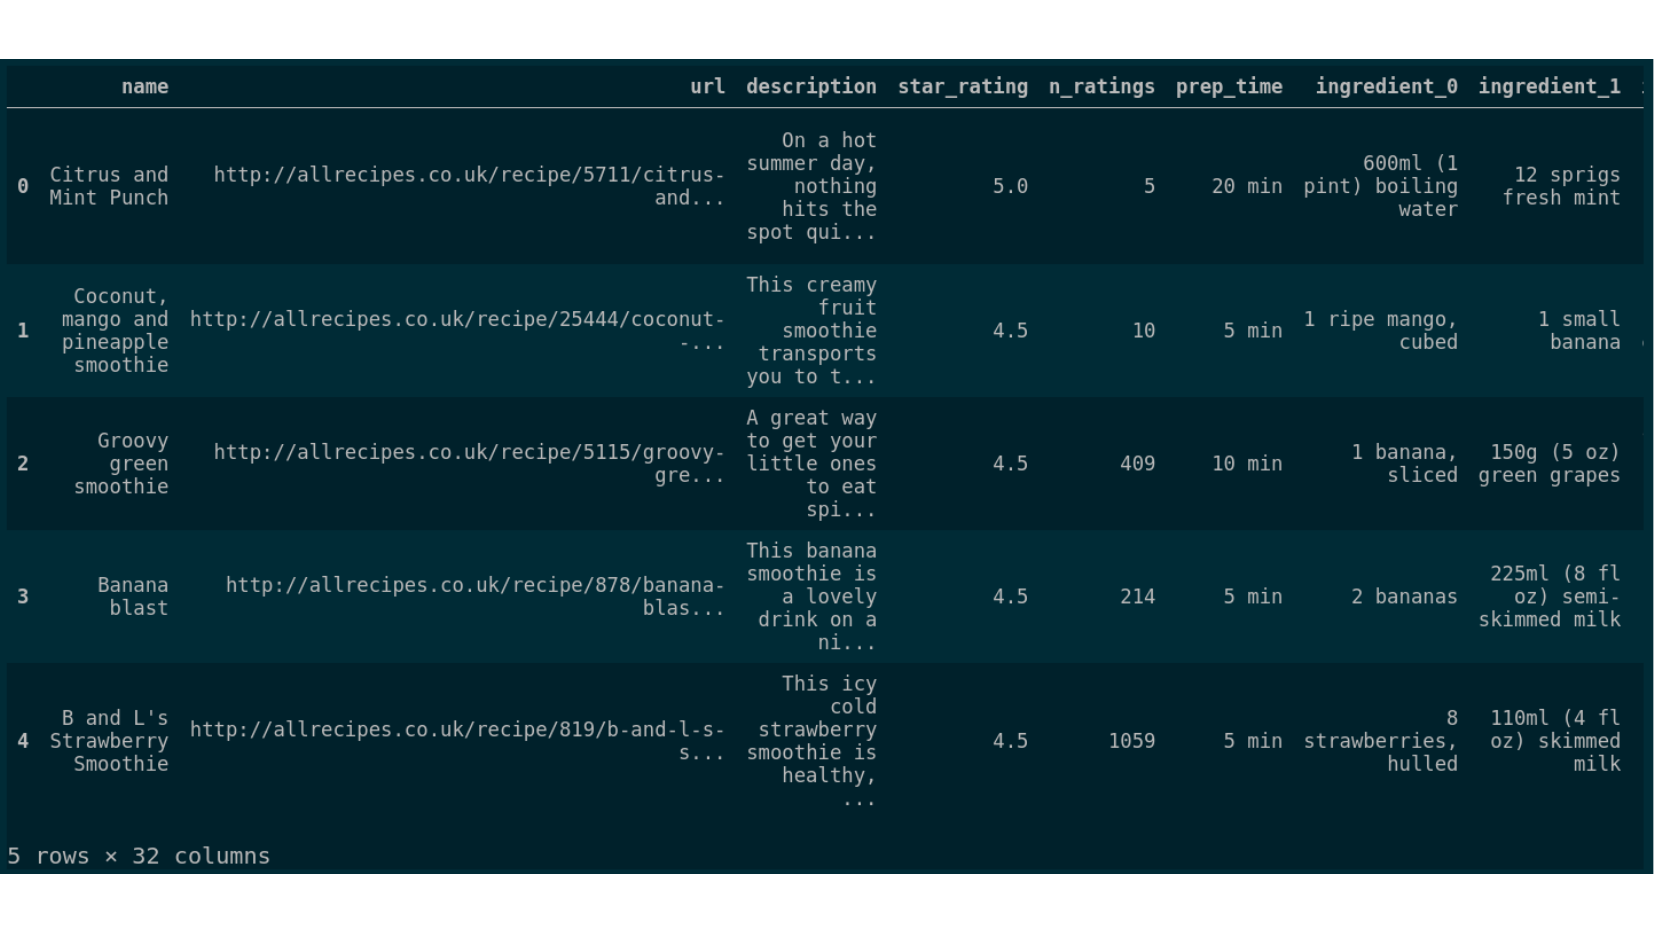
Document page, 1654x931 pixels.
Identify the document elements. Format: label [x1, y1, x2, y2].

picture [572, 312, 582, 326]
picture [348, 581, 356, 591]
picture [418, 315, 427, 326]
picture [1540, 312, 1548, 326]
picture [808, 281, 816, 291]
picture [1377, 588, 1385, 603]
picture [1516, 592, 1525, 603]
picture [442, 581, 450, 591]
picture [820, 299, 828, 314]
picture [490, 576, 498, 591]
picture [1388, 592, 1397, 603]
picture [784, 281, 791, 291]
picture [1331, 315, 1338, 325]
picture [809, 349, 816, 360]
picture [299, 578, 307, 594]
picture [632, 578, 640, 594]
picture [855, 547, 864, 557]
picture [312, 315, 320, 325]
picture [514, 315, 522, 326]
picture [645, 599, 653, 614]
picture [608, 577, 617, 591]
picture [867, 326, 876, 337]
picture [111, 338, 120, 348]
picture [1401, 592, 1409, 603]
picture [1528, 592, 1535, 603]
picture [1564, 592, 1571, 603]
picture [832, 369, 839, 383]
picture [135, 581, 144, 591]
picture [192, 310, 200, 326]
picture [147, 333, 155, 348]
picture [1515, 615, 1548, 626]
picture [834, 304, 852, 314]
picture [19, 589, 28, 603]
picture [680, 315, 688, 325]
picture [1018, 589, 1026, 603]
picture [1413, 315, 1421, 325]
picture [856, 346, 863, 360]
picture [239, 578, 247, 591]
picture [99, 292, 107, 303]
picture [994, 589, 1003, 603]
picture [123, 338, 132, 353]
picture [795, 326, 828, 337]
picture [358, 315, 367, 330]
picture [159, 311, 167, 326]
picture [251, 312, 259, 328]
picture [596, 312, 617, 325]
picture [111, 292, 120, 303]
picture [621, 578, 630, 591]
picture [1261, 592, 1269, 603]
picture [1611, 565, 1619, 580]
picture [75, 289, 84, 303]
picture [704, 312, 712, 326]
picture [8, 67, 1643, 263]
picture [867, 615, 875, 626]
picture [867, 592, 876, 608]
picture [759, 569, 769, 580]
picture [382, 315, 390, 326]
picture [406, 315, 414, 326]
picture [135, 338, 144, 353]
picture [63, 315, 84, 326]
picture [1600, 592, 1607, 603]
picture [453, 581, 463, 591]
picture [87, 292, 96, 303]
picture [501, 578, 509, 594]
picture [561, 581, 582, 596]
picture [692, 581, 701, 591]
picture [1563, 338, 1572, 348]
picture [263, 312, 271, 328]
picture [1612, 611, 1620, 626]
picture [831, 569, 841, 580]
picture [820, 349, 828, 364]
picture [1424, 333, 1433, 348]
picture [159, 361, 168, 371]
picture [501, 315, 509, 326]
picture [831, 349, 841, 360]
picture [1273, 326, 1281, 337]
picture [1437, 592, 1445, 603]
picture [123, 599, 131, 614]
picture [525, 315, 534, 330]
picture [843, 281, 865, 291]
picture [669, 581, 677, 591]
picture [1388, 315, 1409, 326]
picture [227, 315, 237, 330]
picture [1306, 312, 1314, 326]
picture [680, 581, 688, 591]
picture [442, 315, 450, 326]
picture [1611, 338, 1619, 348]
picture [843, 547, 852, 557]
picture [1599, 338, 1608, 348]
picture [311, 581, 319, 591]
picture [1018, 323, 1026, 337]
picture [99, 338, 108, 348]
picture [524, 581, 534, 591]
picture [784, 547, 791, 557]
picture [147, 289, 155, 303]
picture [808, 588, 815, 603]
picture [772, 372, 780, 383]
picture [867, 547, 875, 557]
picture [299, 310, 306, 326]
picture [1480, 615, 1488, 626]
picture [1145, 323, 1155, 337]
picture [1566, 565, 1570, 582]
picture [1587, 338, 1596, 348]
picture [820, 638, 828, 649]
picture [1575, 338, 1584, 348]
picture [1353, 315, 1374, 330]
picture [123, 358, 131, 371]
picture [832, 323, 839, 337]
picture [1575, 315, 1596, 326]
picture [867, 281, 876, 296]
picture [323, 576, 330, 591]
picture [819, 592, 828, 603]
picture [831, 615, 852, 626]
picture [774, 349, 781, 360]
picture [147, 361, 155, 371]
picture [1516, 566, 1524, 580]
picture [831, 547, 840, 557]
picture [1225, 323, 1234, 337]
picture [1527, 569, 1537, 580]
picture [783, 349, 793, 360]
picture [561, 312, 569, 326]
picture [477, 581, 486, 591]
picture [8, 664, 1643, 868]
picture [1600, 565, 1607, 580]
picture [147, 604, 155, 614]
picture [1551, 611, 1559, 626]
picture [1504, 615, 1512, 626]
picture [147, 581, 155, 591]
picture [772, 569, 793, 580]
picture [395, 581, 415, 596]
picture [1249, 326, 1258, 337]
picture [1145, 589, 1155, 603]
picture [856, 304, 864, 314]
picture [584, 312, 594, 325]
picture [748, 372, 757, 387]
picture [843, 322, 852, 337]
picture [215, 312, 223, 326]
picture [159, 601, 167, 614]
picture [550, 581, 557, 591]
picture [808, 611, 817, 626]
picture [796, 369, 804, 383]
picture [772, 547, 780, 557]
picture [759, 611, 769, 626]
picture [856, 588, 864, 603]
picture [831, 281, 841, 291]
picture [831, 592, 840, 603]
picture [1436, 338, 1445, 348]
picture [454, 311, 462, 325]
picture [76, 361, 83, 371]
picture [370, 315, 379, 326]
picture [1413, 592, 1421, 603]
picture [668, 604, 677, 614]
picture [657, 315, 665, 326]
picture [123, 292, 131, 303]
picture [796, 566, 804, 580]
picture [287, 310, 295, 326]
picture [1249, 592, 1258, 603]
picture [772, 281, 780, 291]
picture [1575, 566, 1584, 580]
picture [1424, 592, 1433, 603]
picture [549, 312, 557, 328]
picture [821, 281, 829, 291]
picture [774, 615, 781, 626]
picture [656, 581, 664, 591]
picture [1540, 565, 1548, 580]
picture [1273, 592, 1281, 603]
picture [1575, 592, 1596, 603]
picture [621, 312, 629, 328]
picture [1611, 310, 1619, 326]
picture [135, 292, 144, 303]
picture [251, 578, 259, 591]
picture [704, 581, 712, 591]
picture [1492, 566, 1512, 580]
picture [668, 315, 677, 326]
picture [832, 638, 840, 649]
picture [633, 315, 641, 326]
picture [159, 338, 168, 348]
picture [263, 581, 272, 596]
picture [204, 312, 211, 326]
picture [856, 326, 864, 337]
picture [135, 315, 144, 326]
picture [759, 372, 769, 383]
picture [1135, 589, 1142, 603]
picture [159, 581, 167, 591]
picture [1542, 588, 1546, 605]
picture [322, 315, 332, 326]
picture [796, 349, 804, 360]
picture [1551, 333, 1561, 348]
picture [747, 542, 769, 557]
picture [86, 361, 108, 371]
picture [645, 576, 653, 591]
picture [808, 565, 816, 580]
picture [596, 578, 606, 591]
picture [845, 349, 852, 360]
picture [644, 315, 653, 326]
picture [820, 569, 828, 580]
picture [1600, 611, 1607, 626]
picture [480, 315, 487, 325]
picture [135, 356, 144, 371]
picture [88, 315, 96, 325]
picture [1413, 338, 1421, 348]
picture [994, 323, 1003, 337]
picture [1122, 589, 1130, 603]
picture [808, 542, 828, 557]
picture [8, 398, 1643, 529]
picture [784, 326, 791, 337]
picture [868, 569, 875, 580]
picture [135, 604, 144, 614]
picture [99, 315, 107, 330]
picture [383, 581, 390, 591]
picture [681, 604, 688, 614]
picture [111, 581, 120, 591]
picture [99, 577, 108, 591]
picture [1225, 589, 1234, 603]
picture [749, 569, 756, 580]
picture [111, 361, 120, 371]
picture [335, 315, 343, 326]
picture [1564, 315, 1572, 326]
picture [537, 315, 546, 326]
picture [656, 599, 664, 614]
picture [515, 581, 523, 591]
picture [1436, 315, 1445, 326]
picture [466, 312, 474, 328]
picture [784, 615, 792, 626]
picture [147, 315, 155, 326]
picture [1449, 592, 1456, 603]
picture [111, 315, 120, 326]
picture [347, 315, 354, 326]
picture [692, 315, 701, 326]
picture [419, 581, 426, 591]
picture [274, 315, 284, 326]
picture [227, 576, 236, 591]
picture [783, 592, 793, 603]
picture [843, 592, 852, 603]
picture [1353, 589, 1361, 603]
picture [63, 338, 73, 353]
picture [371, 581, 379, 591]
picture [1448, 333, 1456, 348]
picture [747, 276, 769, 291]
picture [112, 599, 120, 614]
picture [76, 338, 84, 348]
picture [585, 578, 593, 594]
picture [1493, 611, 1501, 626]
picture [19, 323, 28, 337]
picture [1261, 326, 1269, 337]
picture [1575, 615, 1596, 626]
picture [807, 372, 817, 383]
picture [867, 300, 875, 314]
picture [1424, 315, 1432, 330]
picture [1342, 315, 1349, 326]
picture [358, 581, 367, 591]
picture [1401, 338, 1409, 348]
picture [868, 349, 875, 360]
picture [538, 581, 546, 591]
picture [856, 569, 864, 580]
picture [123, 581, 131, 591]
picture [1135, 323, 1142, 337]
picture [287, 578, 295, 594]
picture [88, 338, 96, 348]
picture [489, 315, 498, 326]
picture [1600, 310, 1607, 326]
picture [760, 346, 768, 360]
picture [335, 576, 342, 591]
picture [796, 615, 804, 626]
